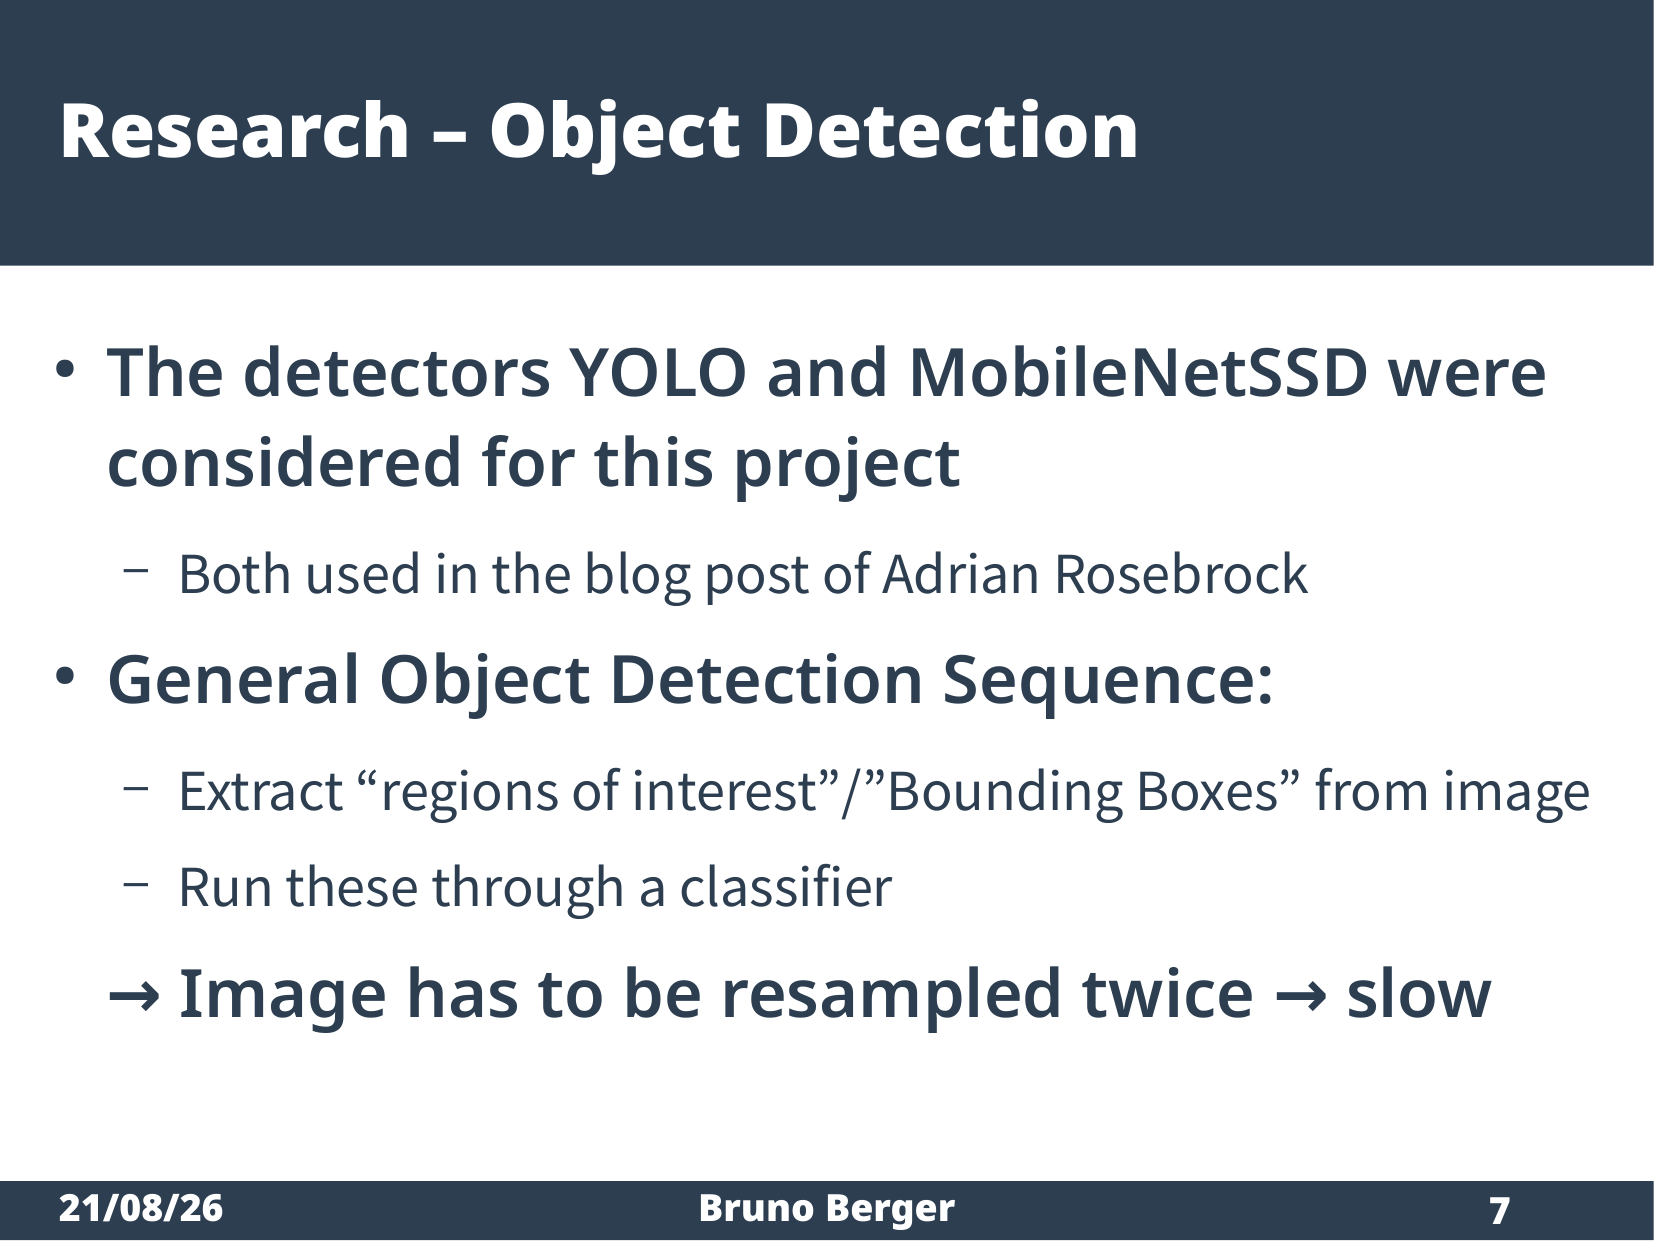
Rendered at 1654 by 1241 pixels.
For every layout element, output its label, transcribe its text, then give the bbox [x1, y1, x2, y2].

title Research – Object Detection [59, 49, 1595, 207]
list The detectors YOLO and MobileNetSSD were considered for this project Both used in the blog post of Adrian Rosebrock General Object Detection Sequence: Extract “regions of interest”/”Bounding Boxes” from image Run these through a classifier → Image has to be resampled twice → slow [35, 324, 1630, 1152]
